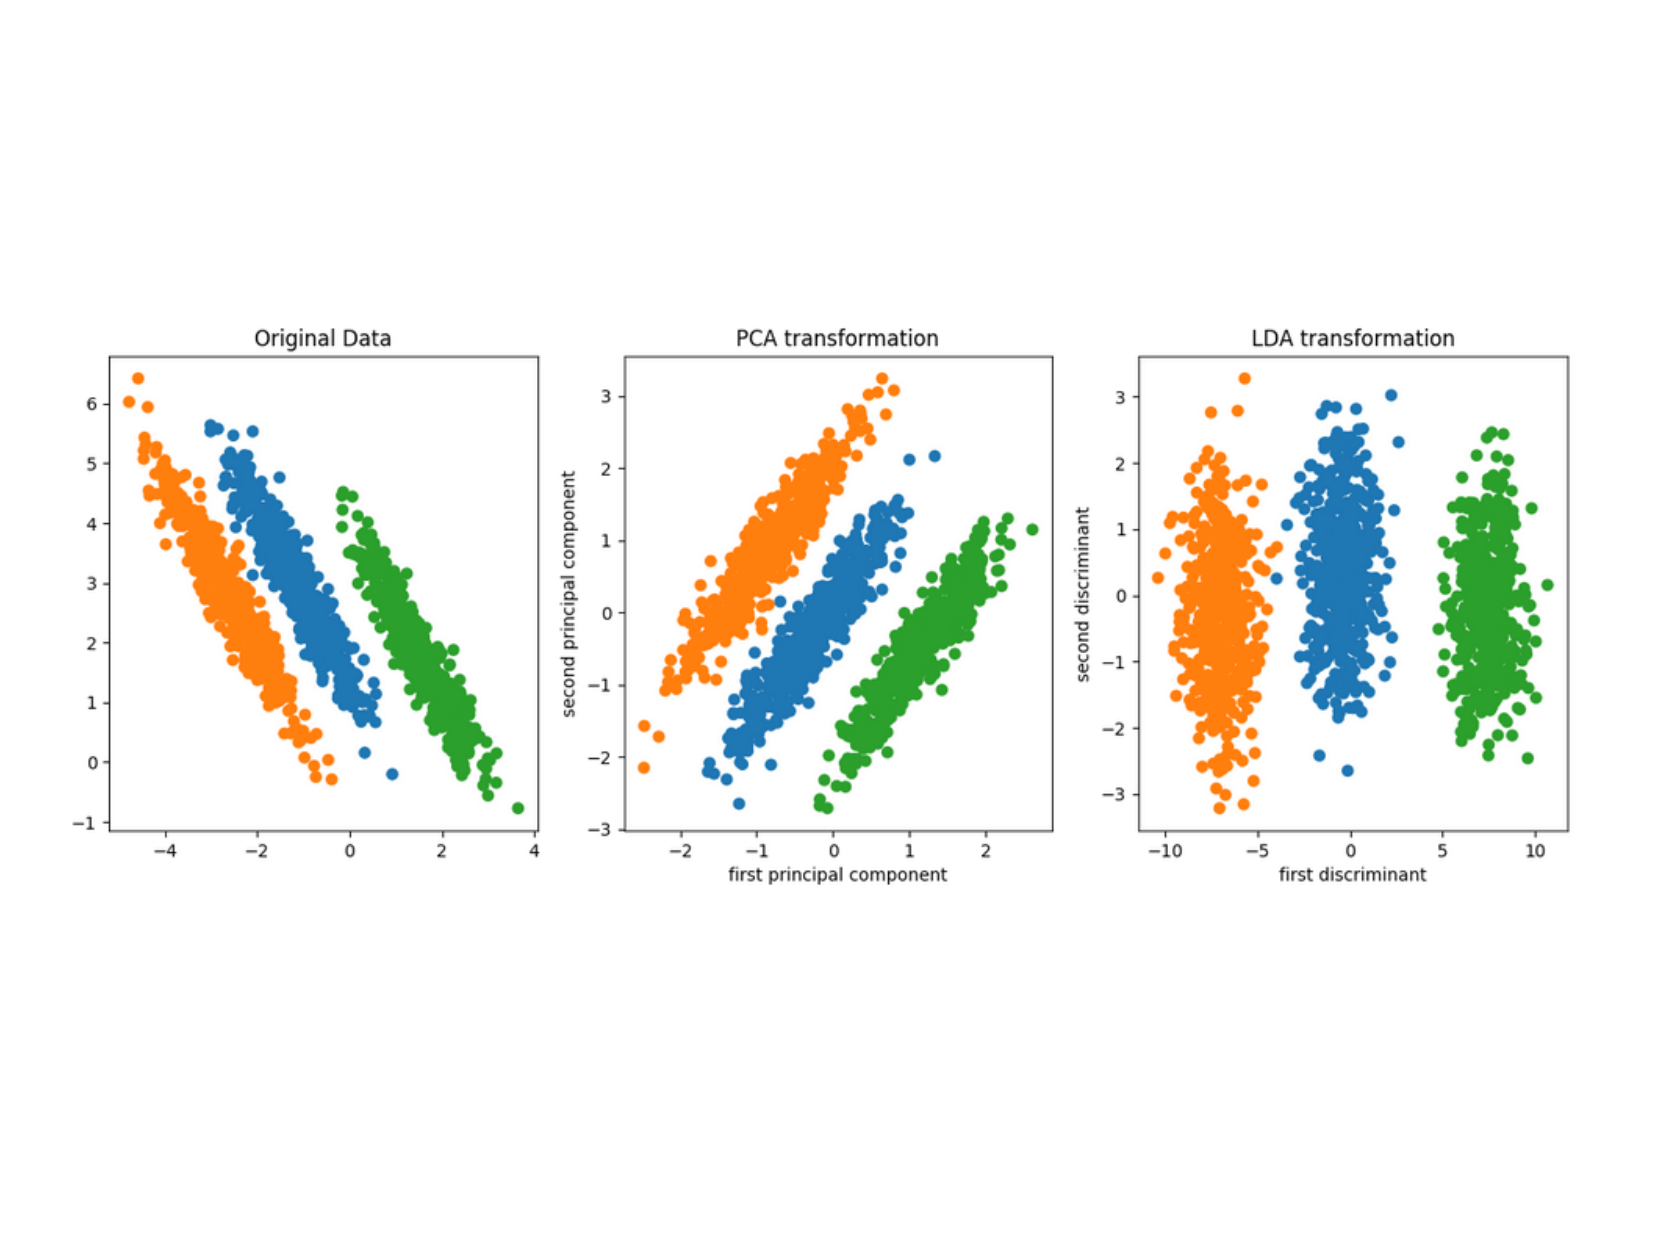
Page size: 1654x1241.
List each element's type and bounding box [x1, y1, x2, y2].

picture [59, 299, 1606, 899]
